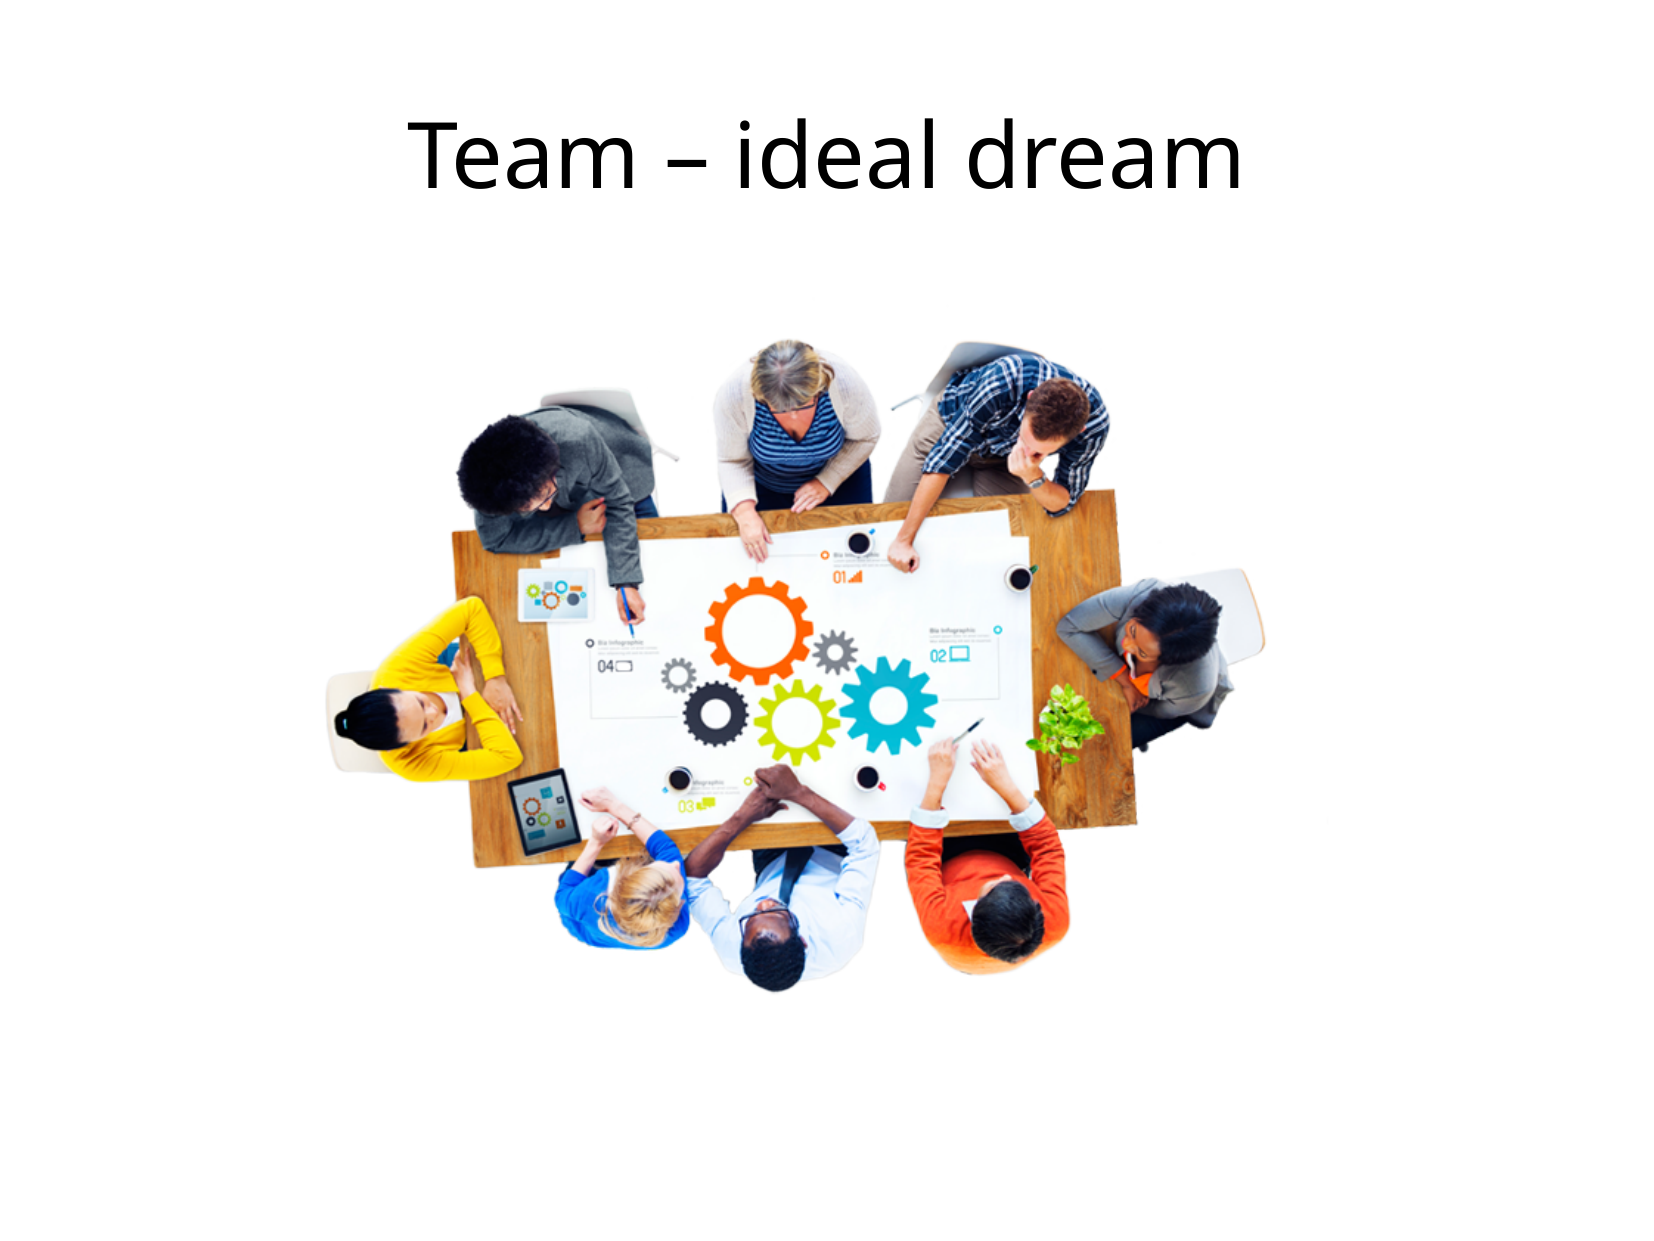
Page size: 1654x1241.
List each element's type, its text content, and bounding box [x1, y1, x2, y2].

title Team – ideal dream [82, 49, 1571, 257]
picture [287, 290, 1367, 1010]
